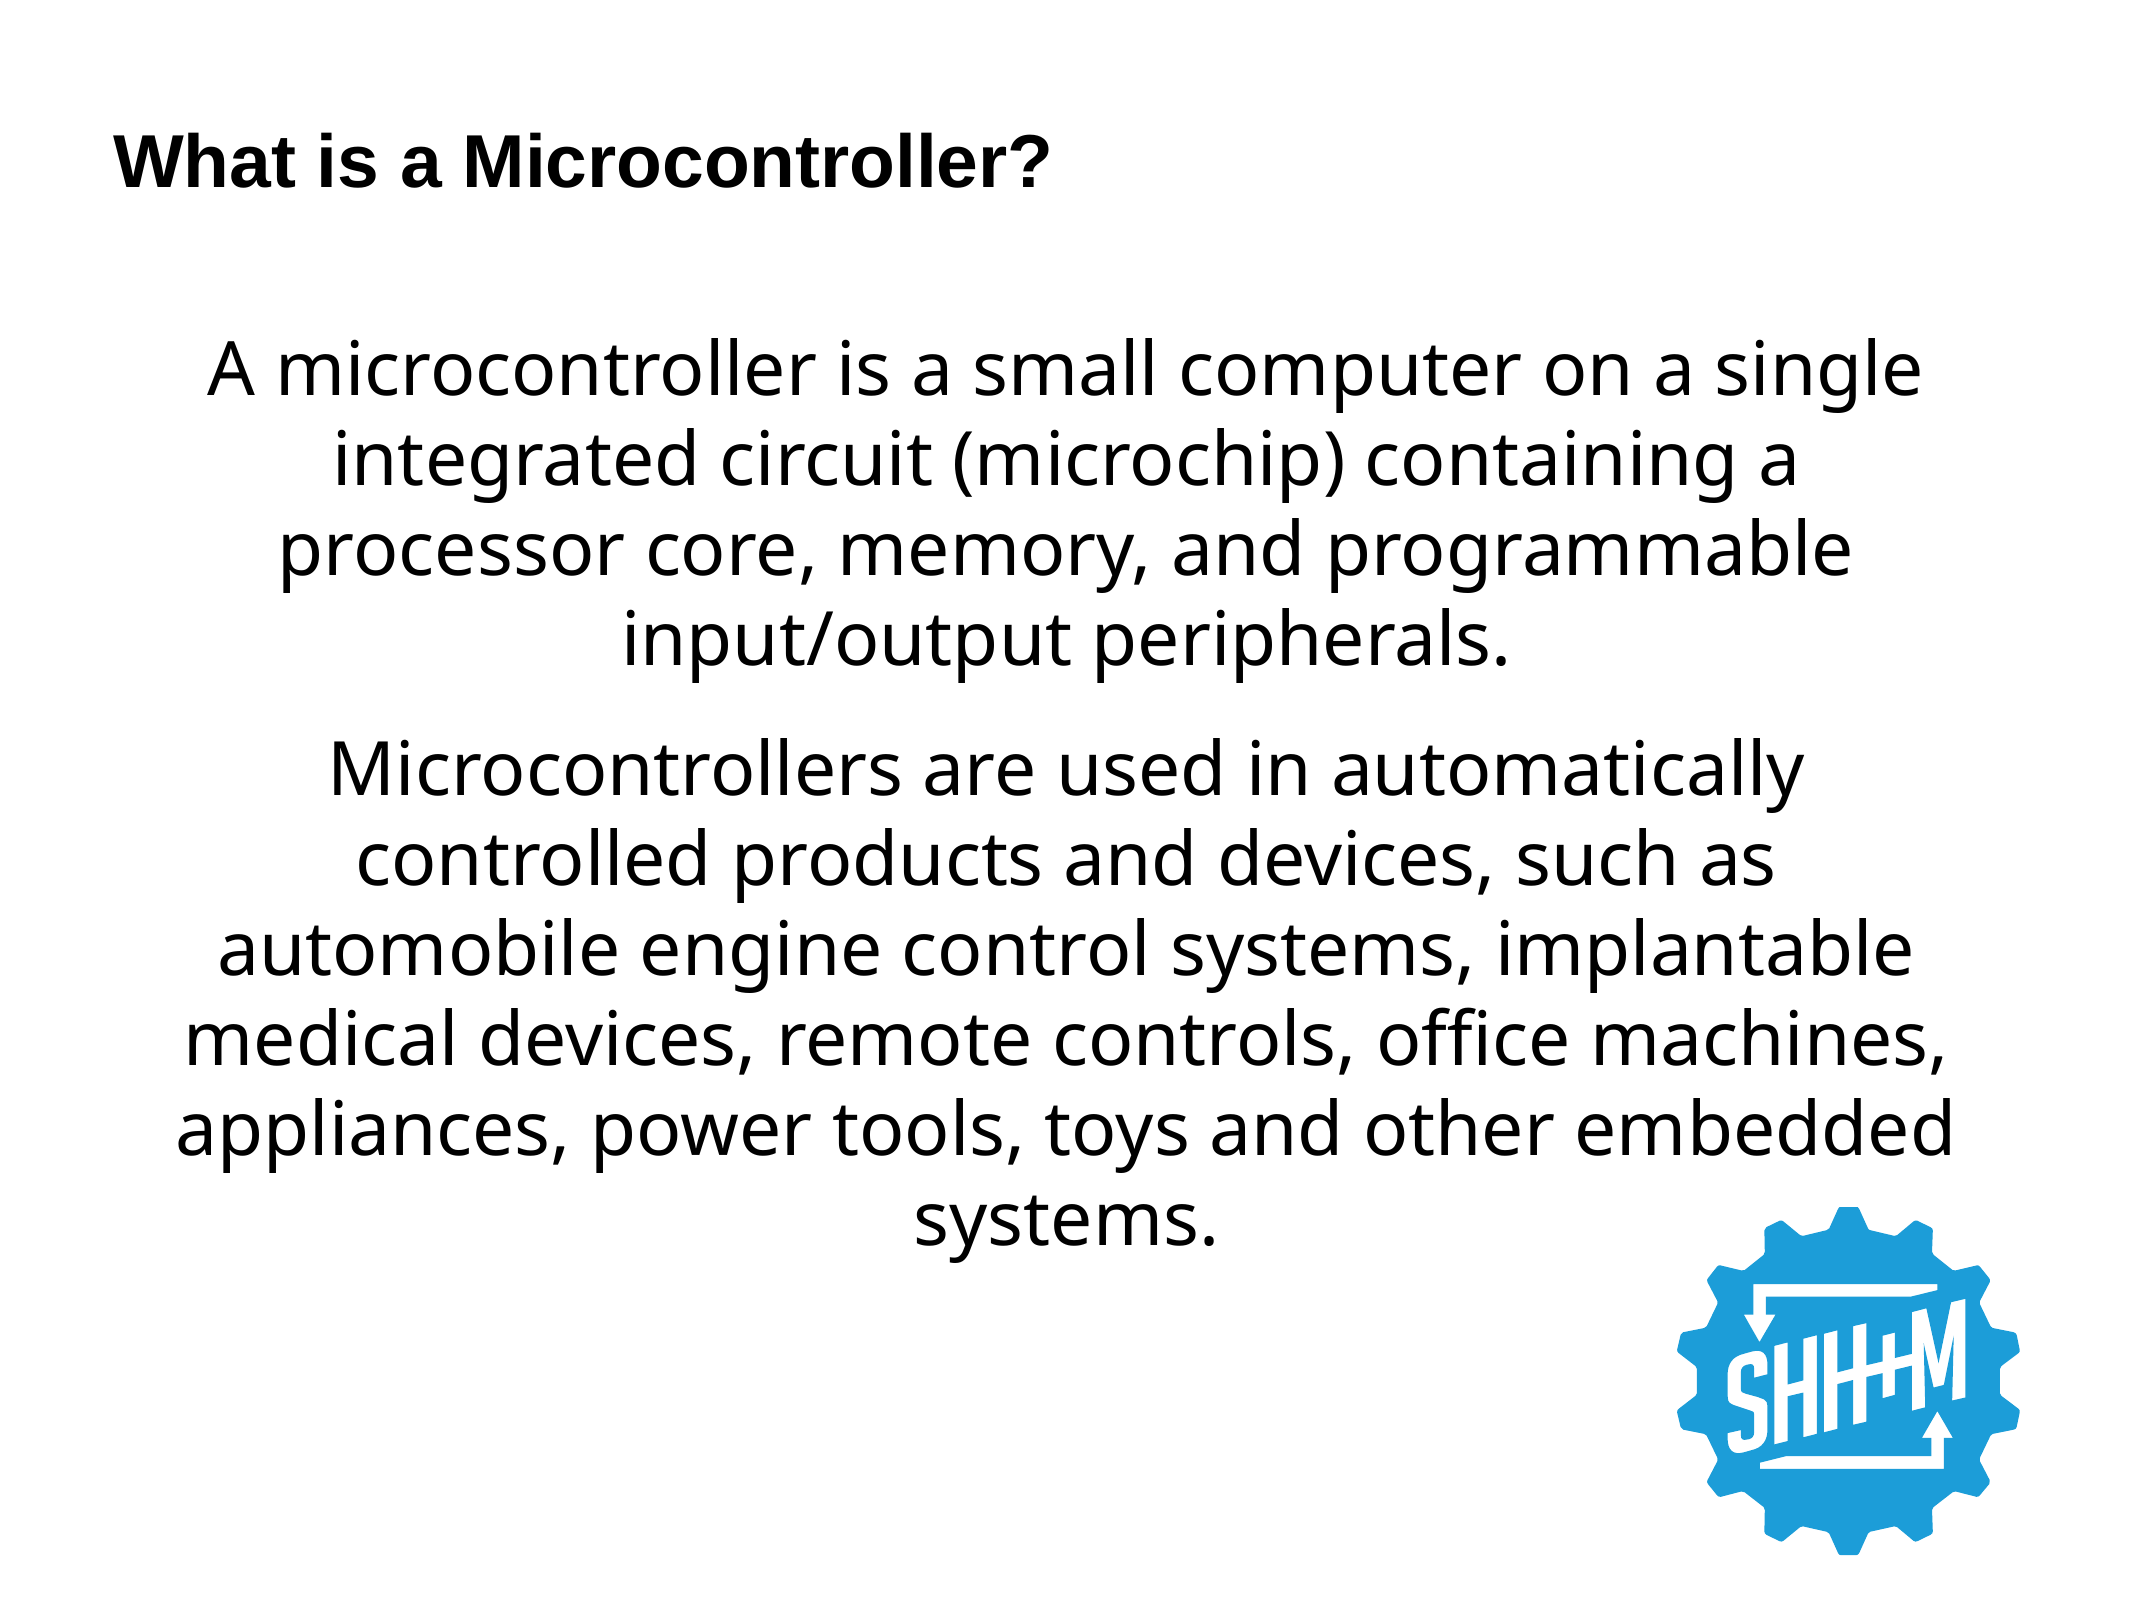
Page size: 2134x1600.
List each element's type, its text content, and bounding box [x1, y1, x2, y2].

text_box What is a Microcontroller? [104, 103, 1063, 211]
picture [1677, 1207, 2020, 1556]
text_box Microcontrollers are used in automatically controlled products and devices, such as automobile engine control systems, implantable medical devices, remote controls, office machines, appliances, power tools, toys and other embedded systems. [163, 711, 1970, 1269]
text_box A microcontroller is a small computer on a single integrated circuit (microchip) containing a processor core, memory, and programmable input/output peripherals. [163, 311, 1970, 689]
